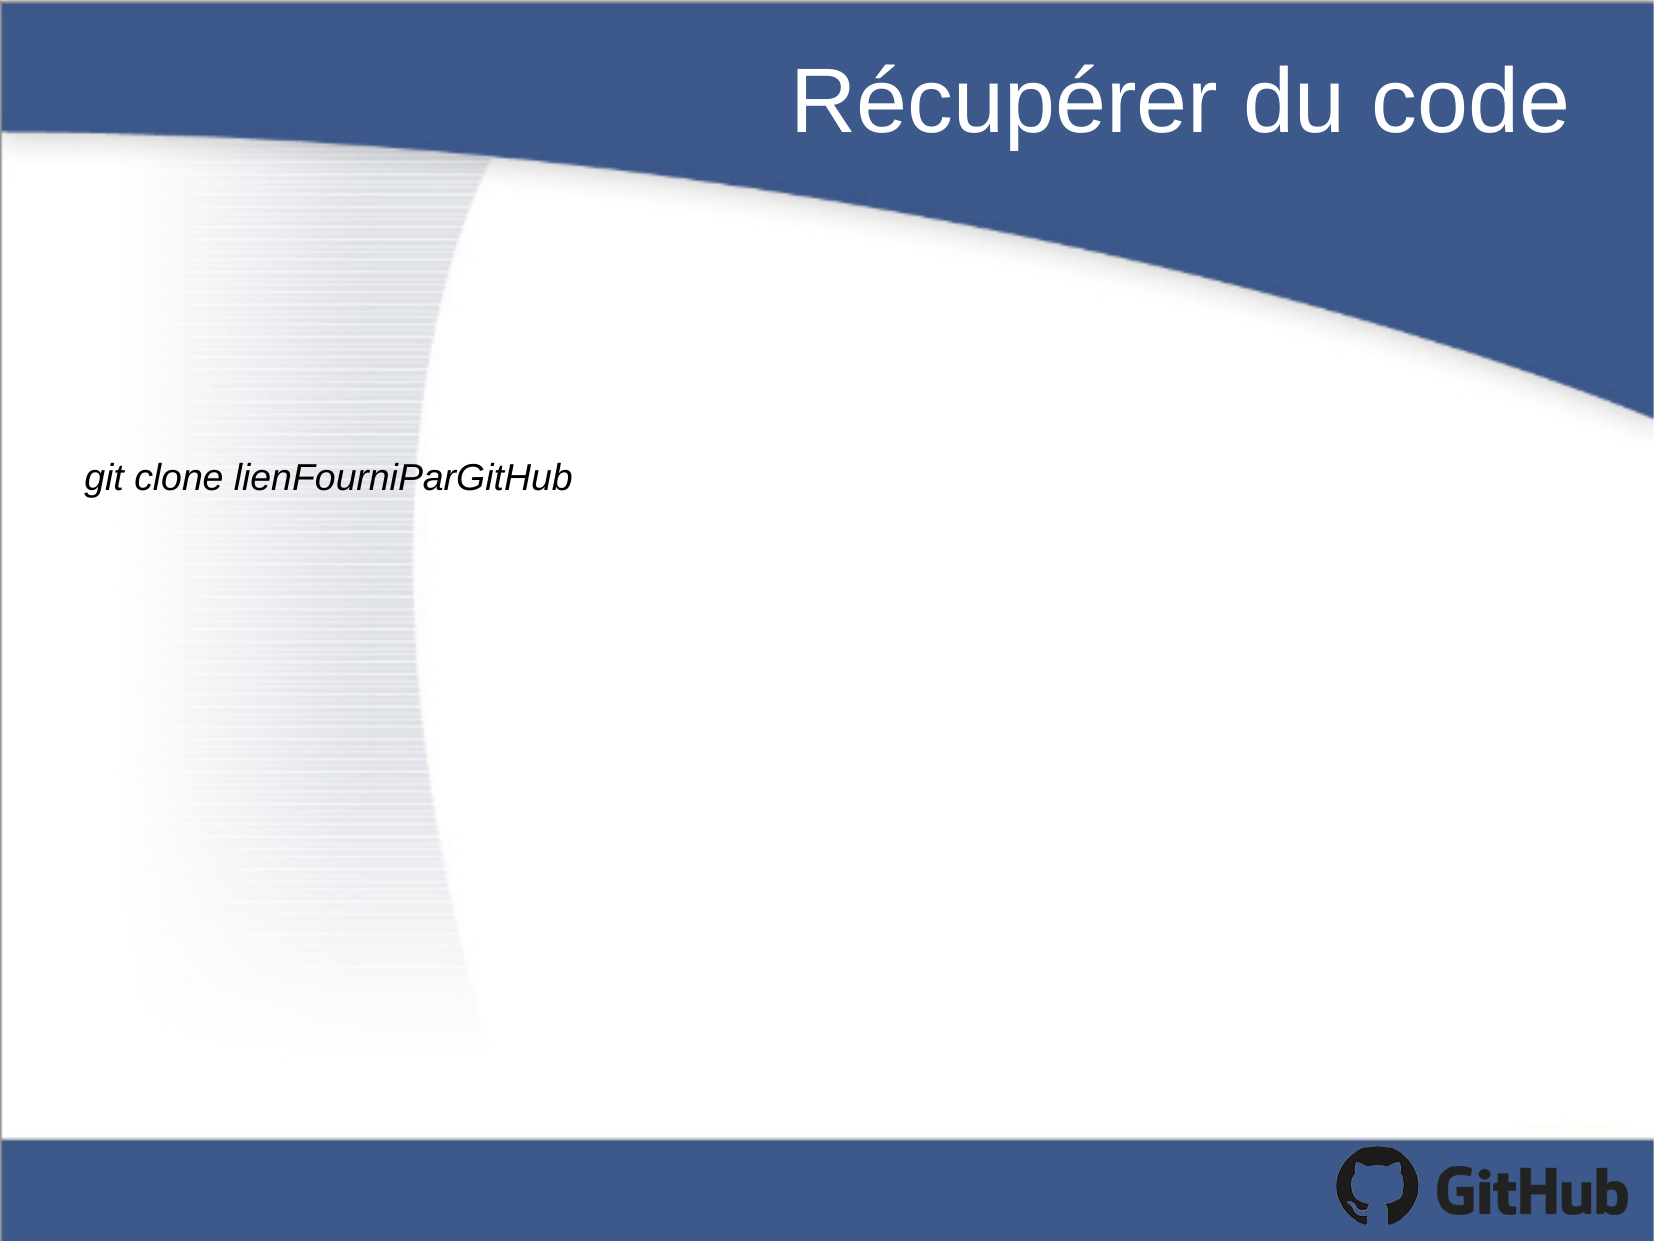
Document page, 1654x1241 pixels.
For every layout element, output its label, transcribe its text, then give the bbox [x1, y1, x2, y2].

text_box git clone lienFourniParGitHub [59, 448, 1619, 506]
picture [0, 0, 1654, 1241]
title Récupérer du code [82, 49, 1571, 257]
